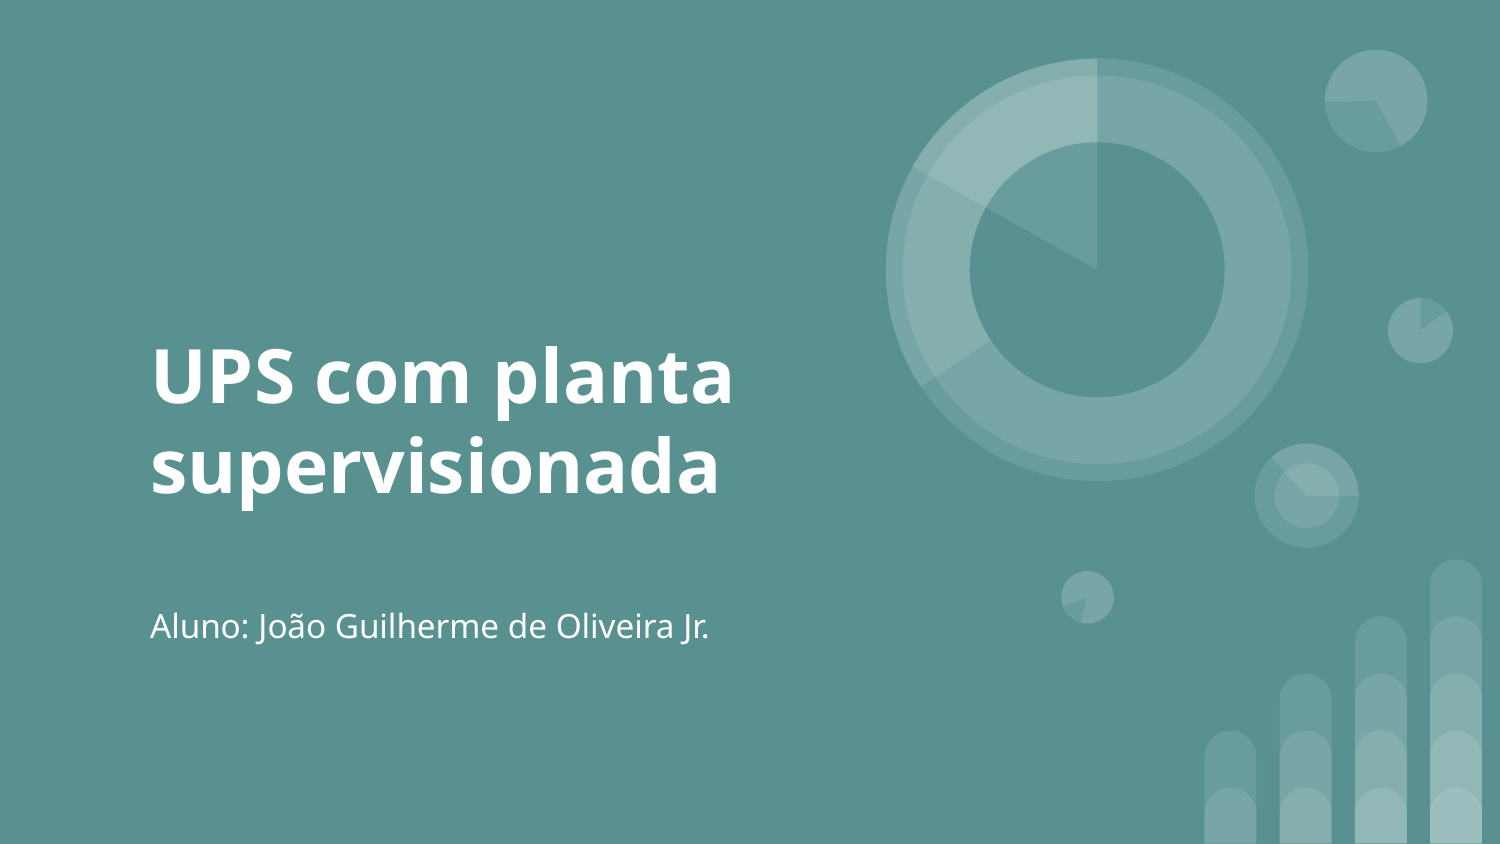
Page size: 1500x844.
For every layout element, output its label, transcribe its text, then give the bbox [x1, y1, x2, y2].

subtitle Aluno: João Guilherme de Oliveira Jr. [135, 589, 834, 704]
title UPS com planta supervisionada [135, 264, 834, 572]
